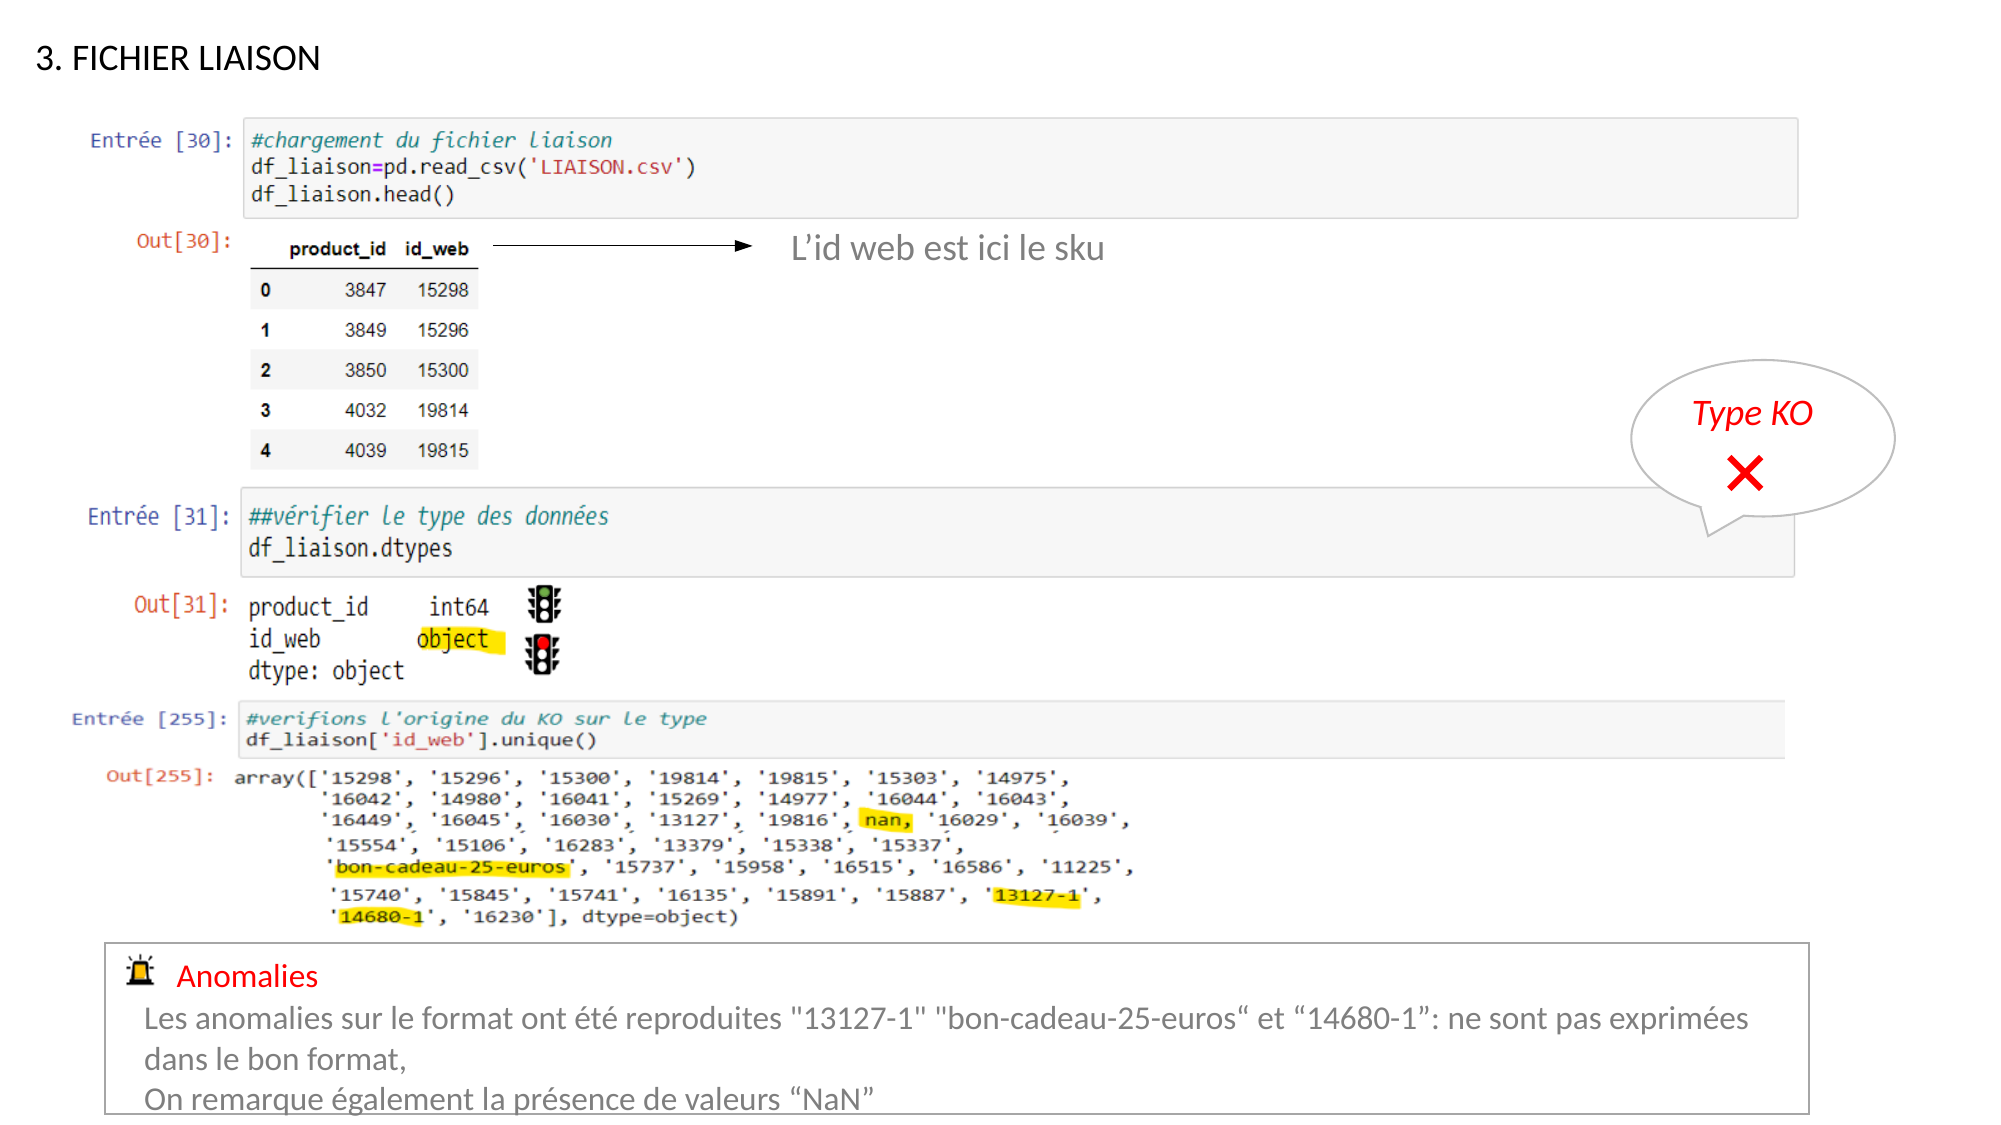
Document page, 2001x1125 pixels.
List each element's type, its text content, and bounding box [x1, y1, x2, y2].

picture [119, 947, 161, 993]
text_box L’id web est ici le sku [776, 215, 1159, 277]
text_box Anomalies [161, 946, 407, 1002]
picture [68, 110, 1814, 692]
text_box Les anomalies sur le format ont été reproduites "13127-1" "bon-cadeau-25-euros“ et “14680-1”: ne sont pas exprimées dans le bon format, On remarque également la présence de valeurs “NaN” [129, 989, 1785, 1125]
text_box [105, 943, 1809, 1114]
text_box 3. FICHIER LIAISON [20, 25, 669, 86]
text_box [1631, 360, 1895, 537]
text_box Type KO [1676, 380, 1850, 442]
picture [1720, 448, 1771, 498]
picture [54, 695, 1785, 955]
